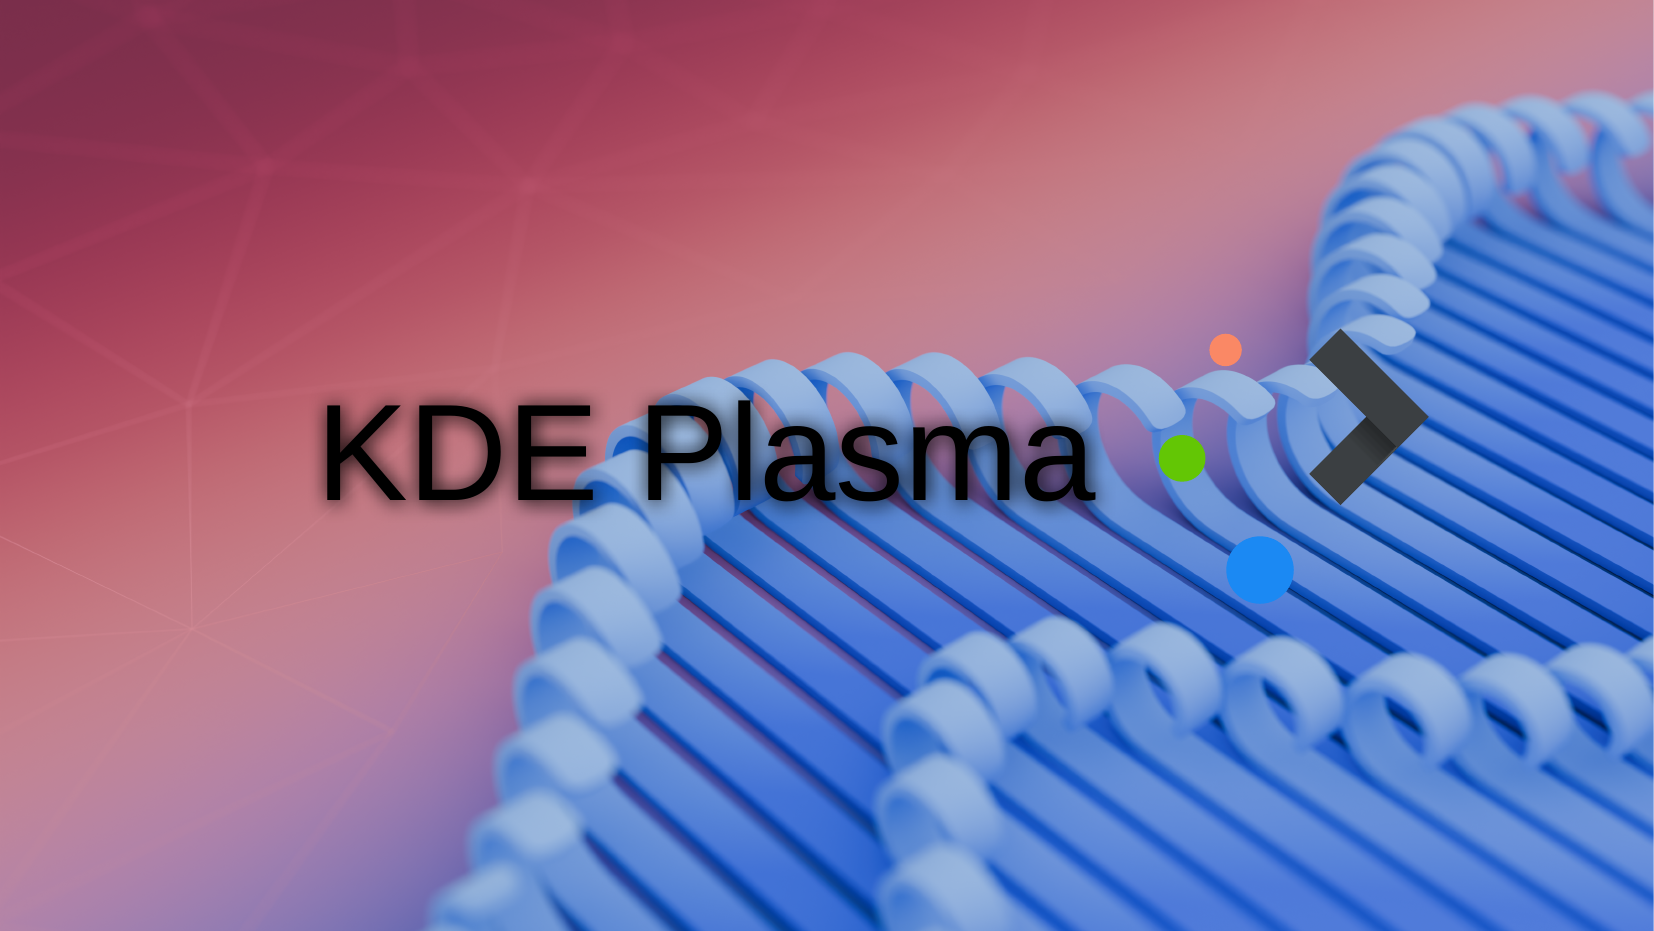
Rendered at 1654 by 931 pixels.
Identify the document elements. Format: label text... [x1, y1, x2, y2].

picture [0, 0, 1654, 931]
title KDE Plasma [0, 375, 1125, 531]
